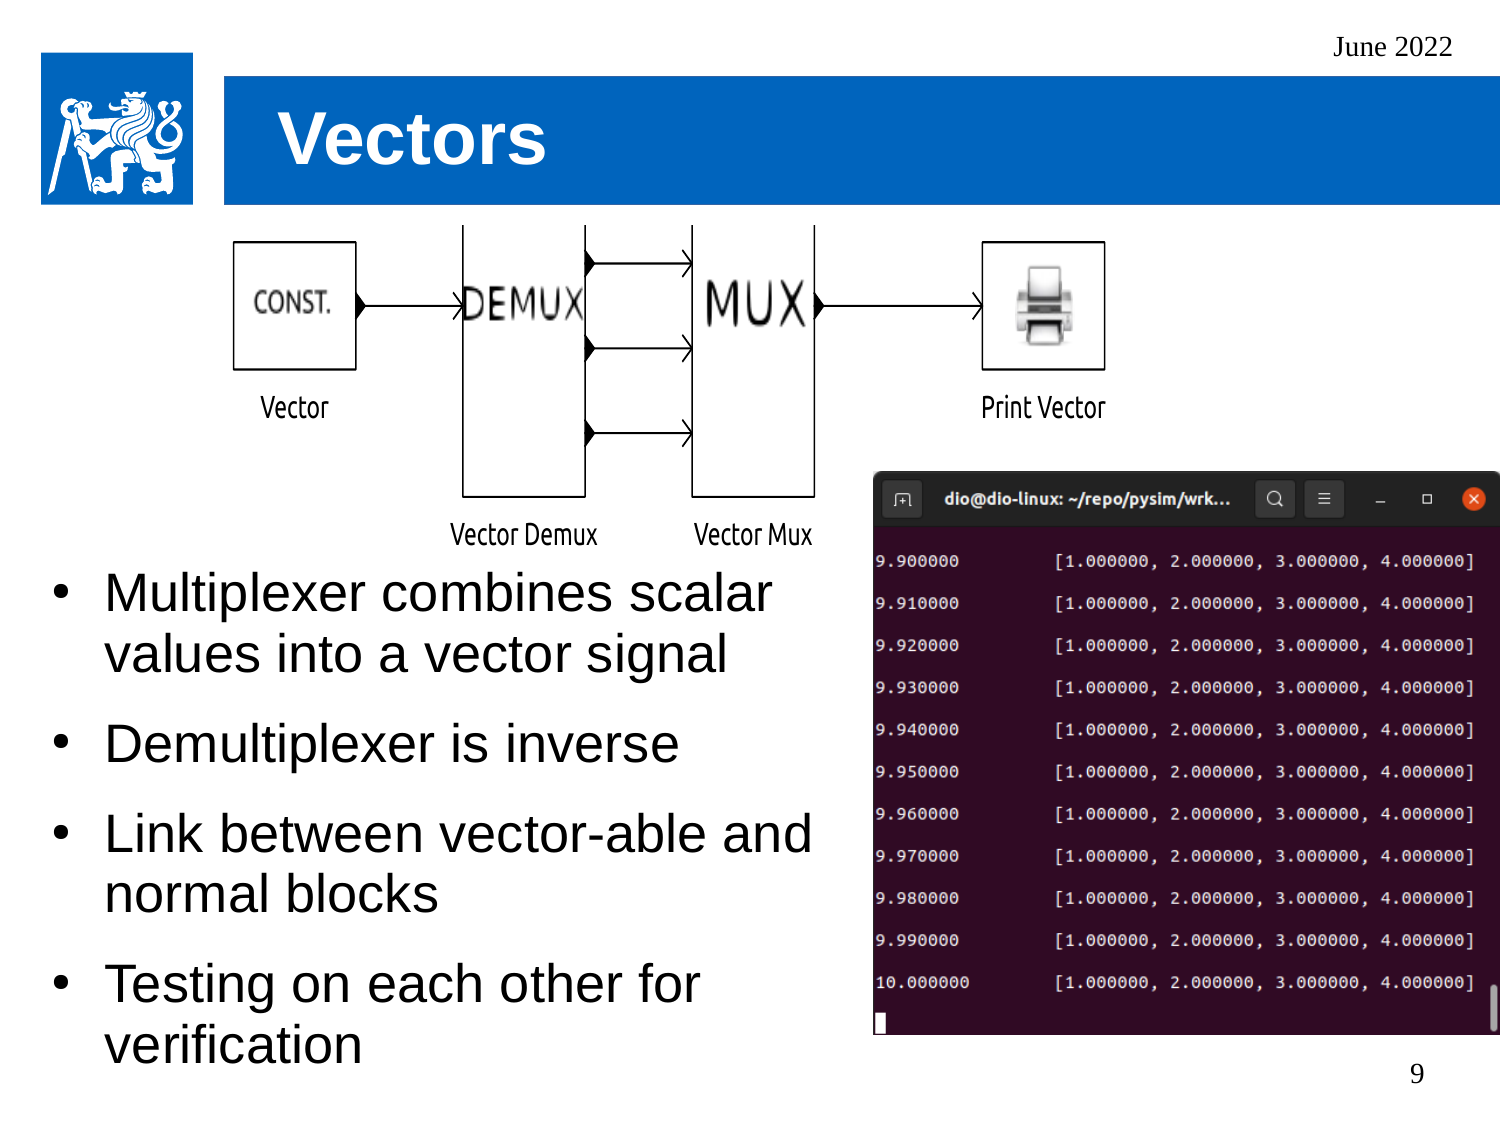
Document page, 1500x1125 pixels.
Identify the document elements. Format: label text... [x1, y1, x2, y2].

list Multiplexer combines scalar values into a vector signal Demultiplexer is inverse Link between vector-able and normal blocks Testing on each other for verification [33, 562, 822, 1088]
picture [199, 224, 1500, 1035]
title Vectors [277, 44, 1500, 181]
